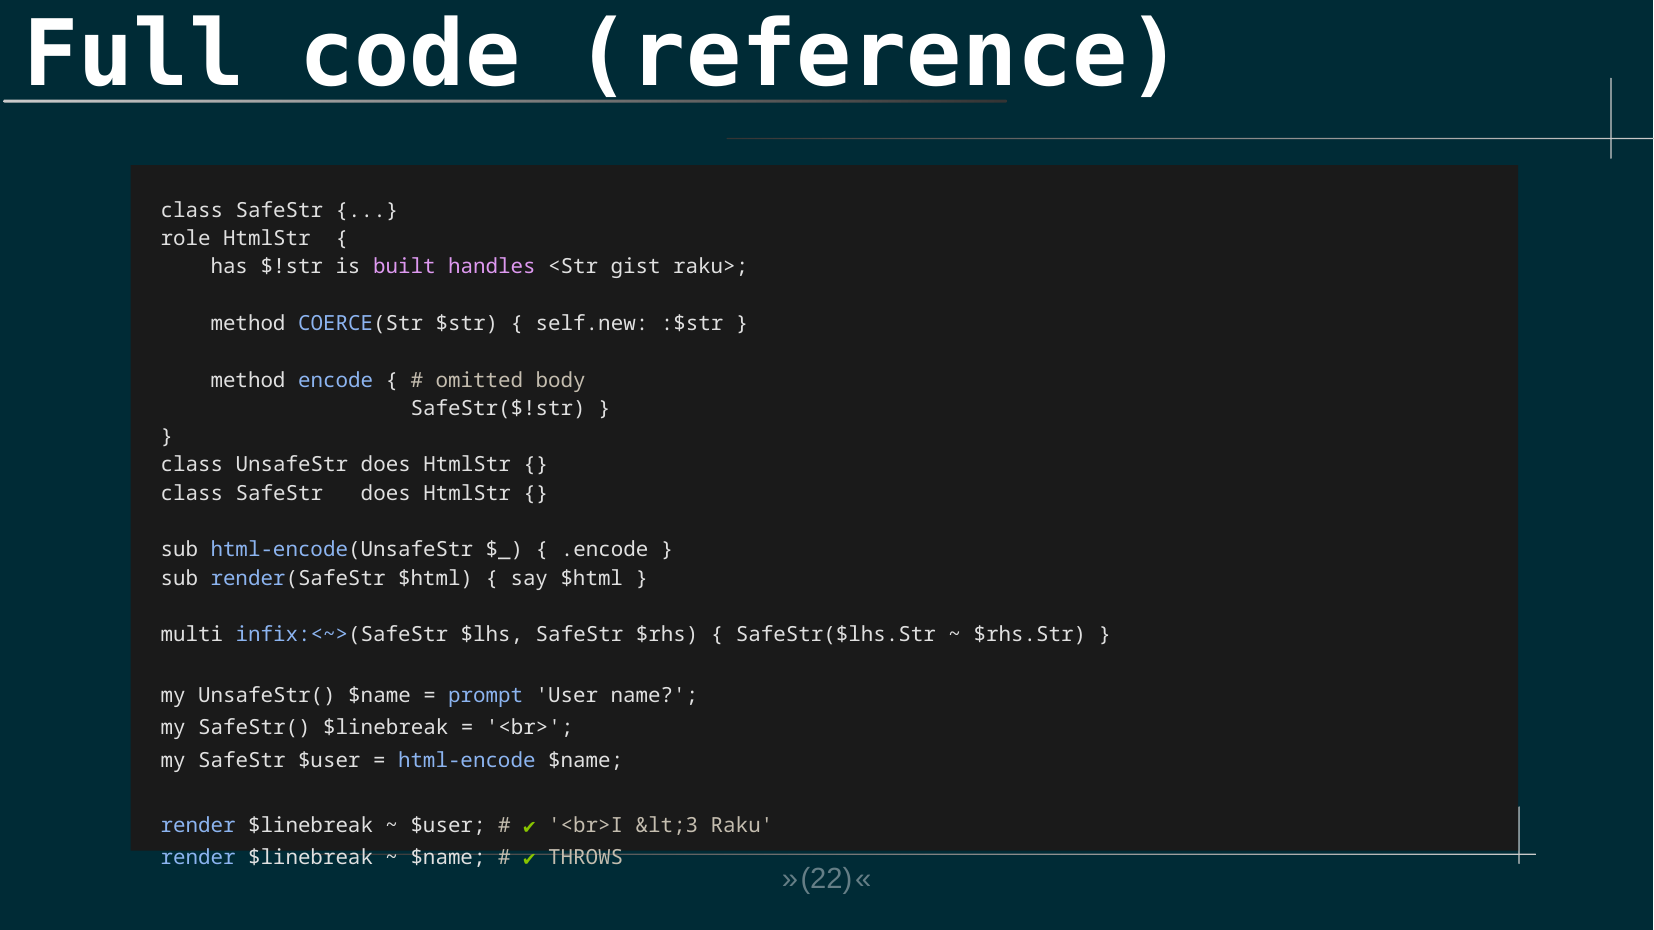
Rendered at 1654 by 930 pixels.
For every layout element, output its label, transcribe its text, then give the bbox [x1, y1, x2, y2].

title Full code (reference) [23, 0, 1588, 108]
text_box class SafeStr {...} role HtmlStr { has $!str is built handles <Str gist raku>; method COERCE(Str $str) { self.new: :$str } method encode { # omitted body SafeStr($!str) } } class UnsafeStr does HtmlStr {} class SafeStr does HtmlStr {} sub html-encode(UnsafeStr $_) { .encode } sub render(SafeStr $html) { say $html } multi infix:<~>(SafeStr $lhs, SafeStr $rhs) { SafeStr($lhs.Str ~ $rhs.Str) } my UnsafeStr() $name = prompt 'User name?'; my SafeStr() $linebreak = '<br>'; my SafeStr $user = html-encode $name; render $linebreak ~ $user; # ✔ '<br>I &lt;3 Raku' render $linebreak ~ $name; # ✔ THROWS [130, 165, 1519, 851]
